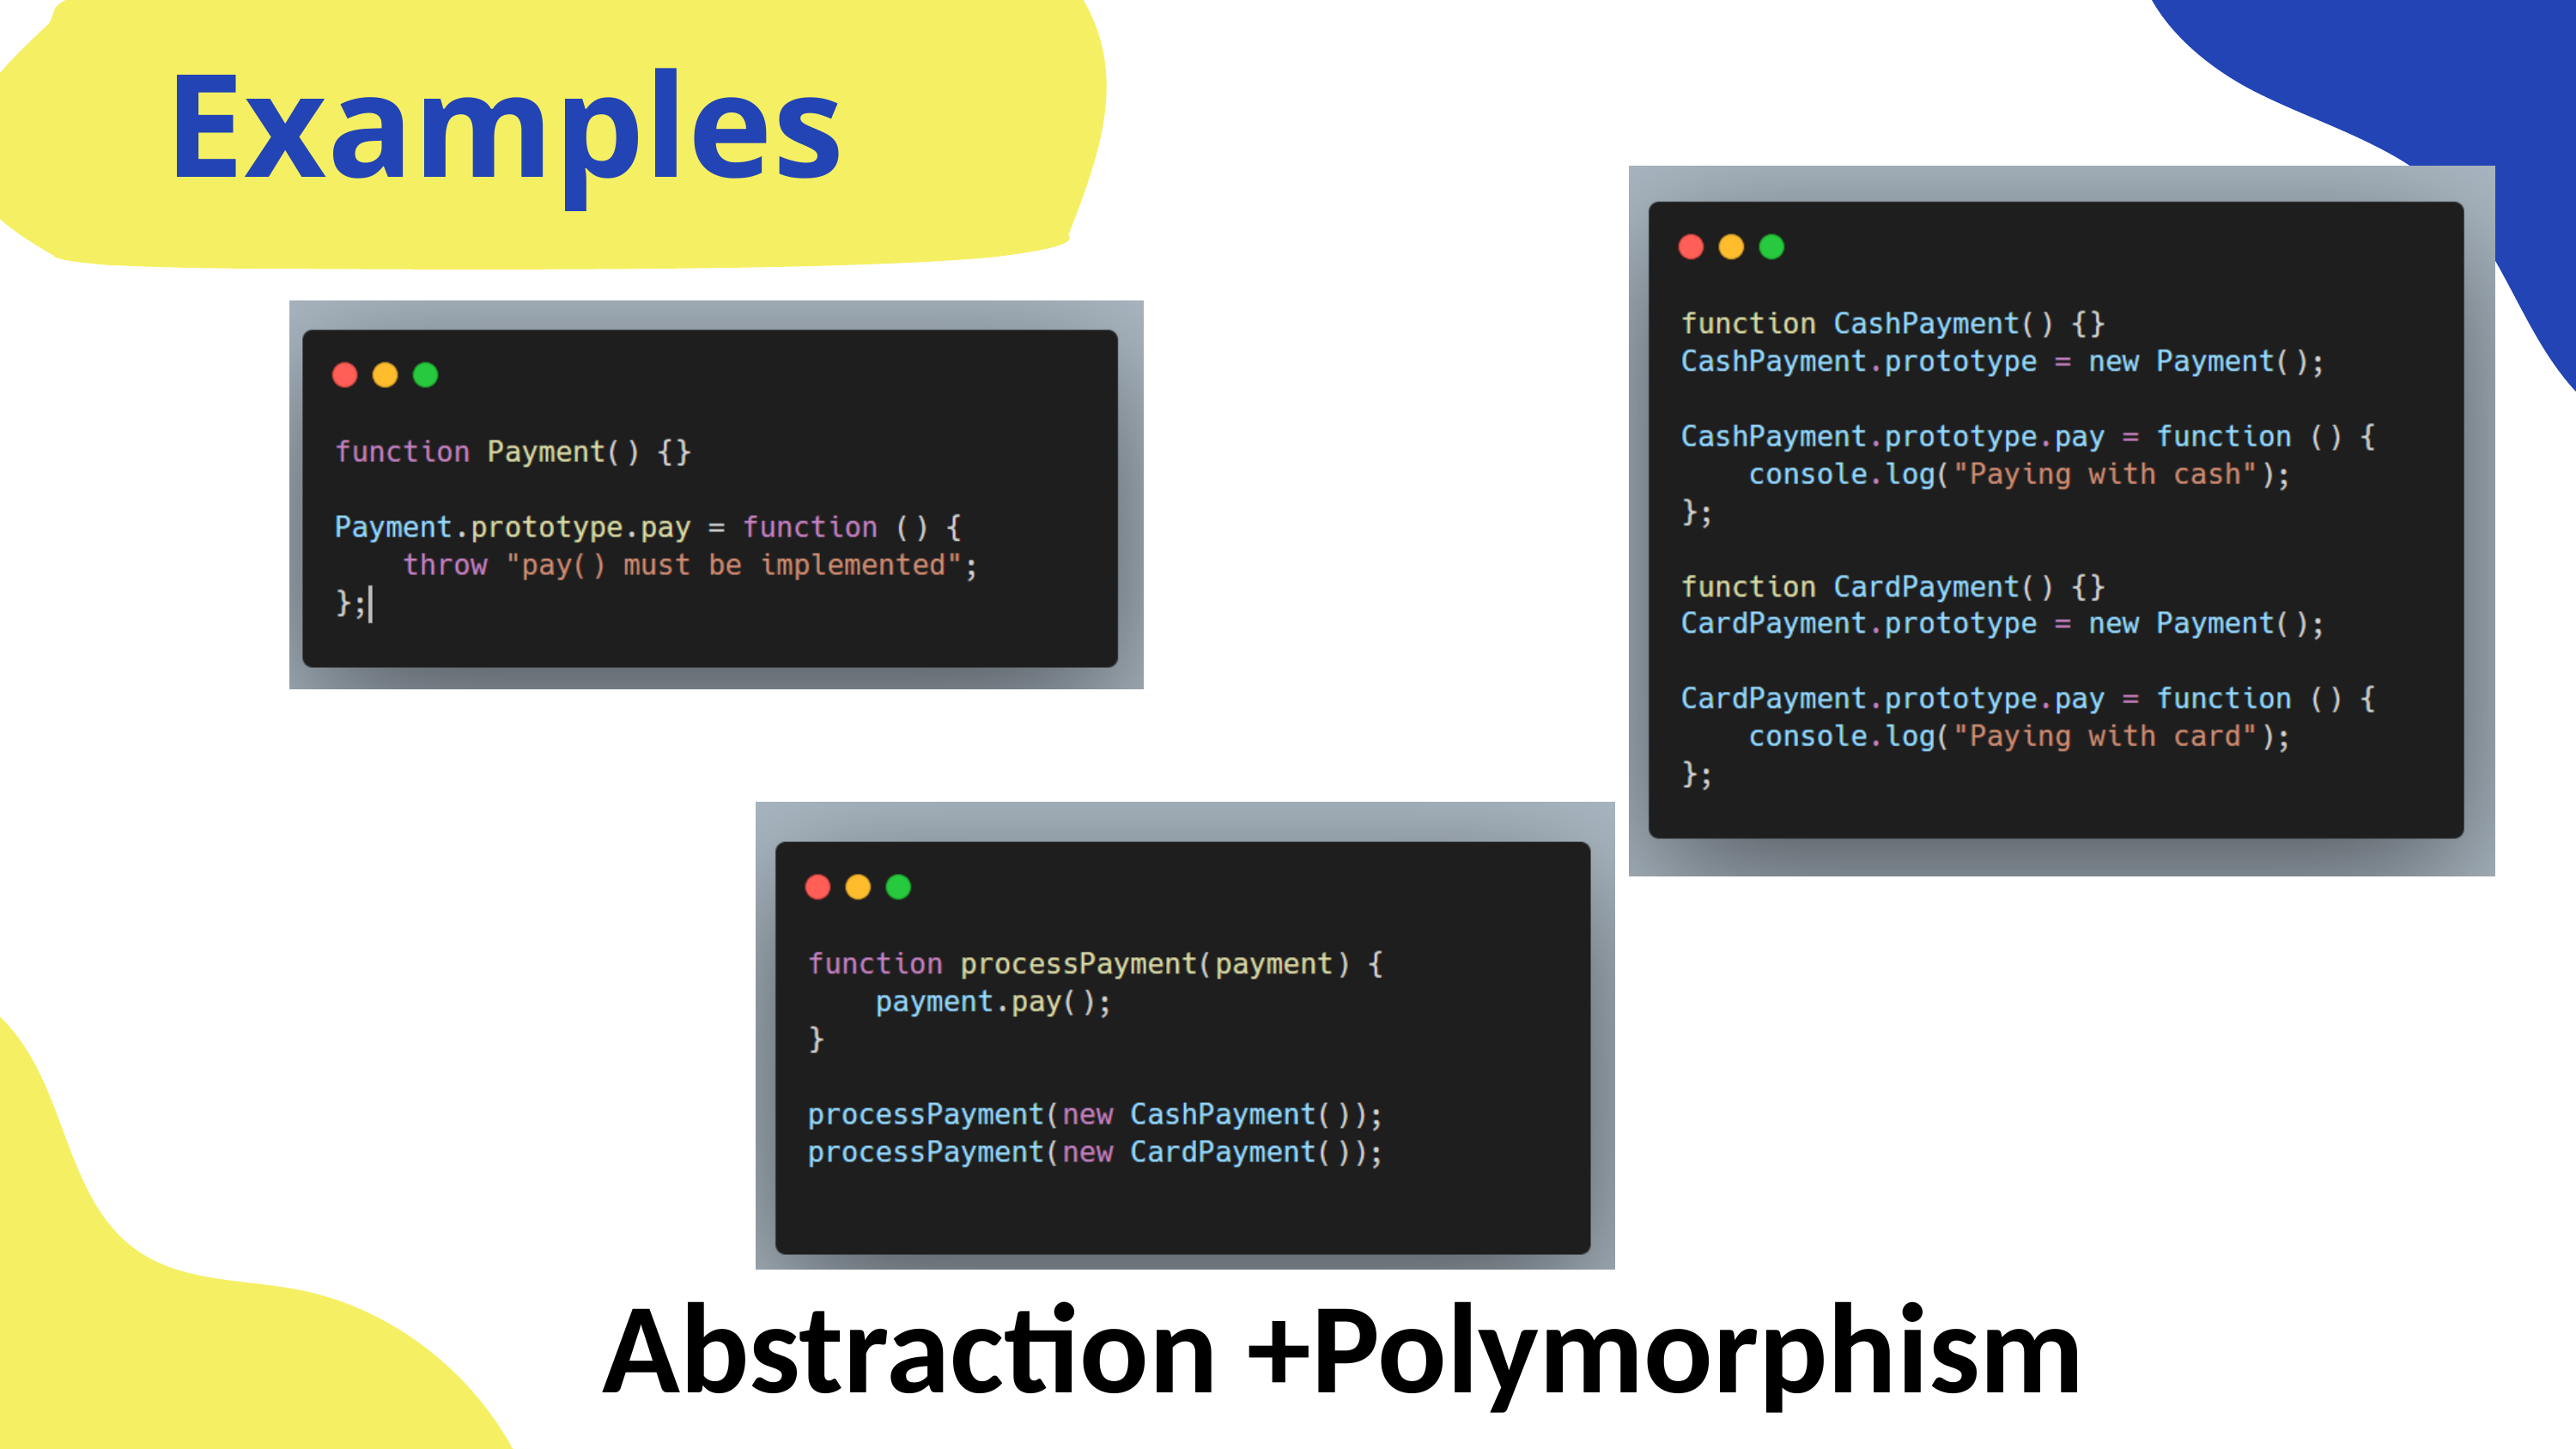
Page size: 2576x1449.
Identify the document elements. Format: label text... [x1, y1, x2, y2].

picture [756, 802, 1615, 1270]
text_box Abstraction +Polymorphism [541, 1257, 2495, 1427]
text_box [0, 0, 1186, 274]
text_box [0, 914, 545, 1449]
picture [289, 300, 1144, 689]
text_box Examples [0, 5, 1048, 196]
text_box [2140, 0, 2576, 485]
picture [1629, 166, 2495, 876]
